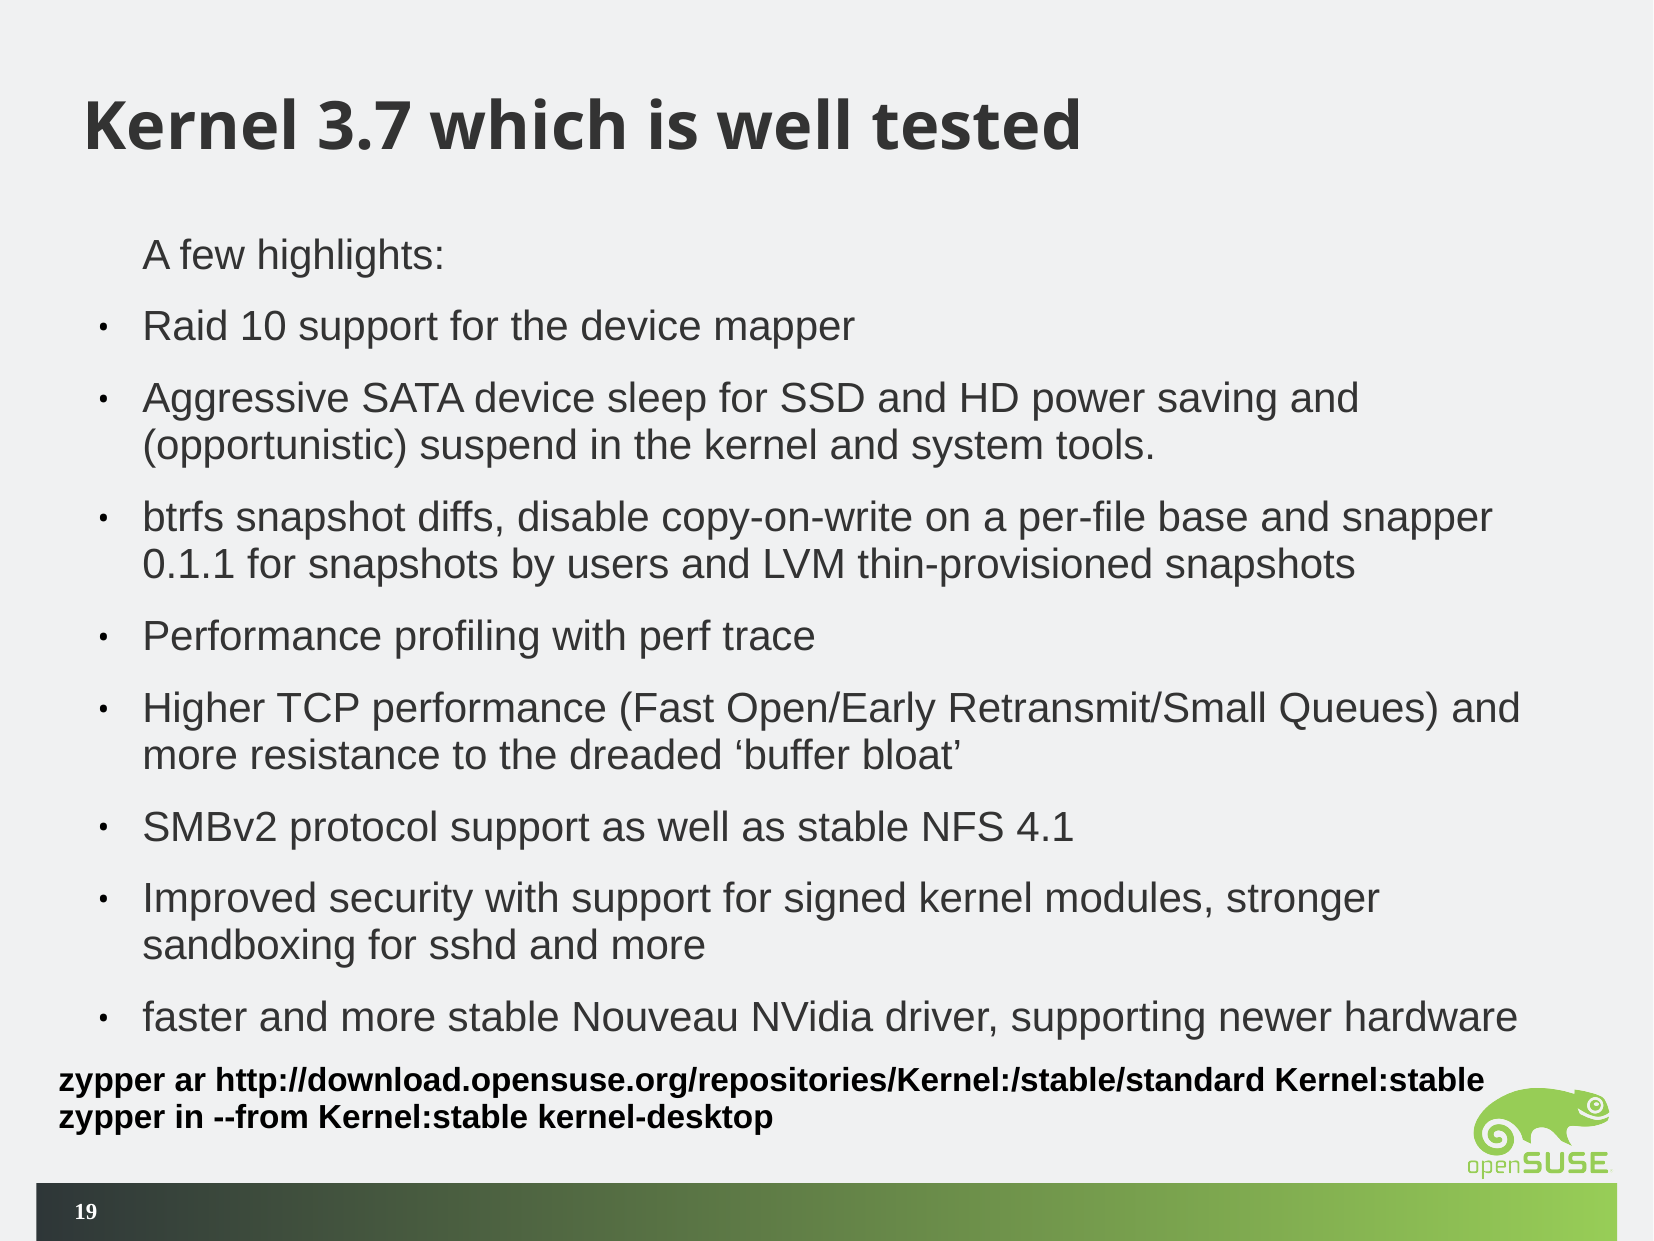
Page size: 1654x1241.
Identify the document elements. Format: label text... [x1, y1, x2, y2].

list A few highlights: Raid 10 support for the device mapper Aggressive SATA device sleep for SSD and HD power saving and (opportunistic) suspend in the kernel and system tools. btrfs snapshot diffs, disable copy-on-write on a per-file base and snapper 0.1.1 for snapshots by users and LVM thin-provisioned snapshots Performance profiling with perf trace Higher TCP performance (Fast Open/Early Retransmit/Small Queues) and more resistance to the dreaded ‘buffer bloat’ SMBv2 protocol support as well as stable NFS 4.1 Improved security with support for signed kernel modules, stronger sandboxing for sshd and more faster and more stable Nouveau NVidia driver, supporting newer hardware [82, 231, 1571, 1050]
picture [0, 0, 1654, 1241]
text_box zypper ar http://download.opensuse.org/repositories/Kernel:/stable/standard Kernel:stable zypper in --from Kernel:stable kernel-desktop [43, 1054, 1503, 1144]
title Kernel 3.7 which is well tested [82, 49, 1571, 198]
